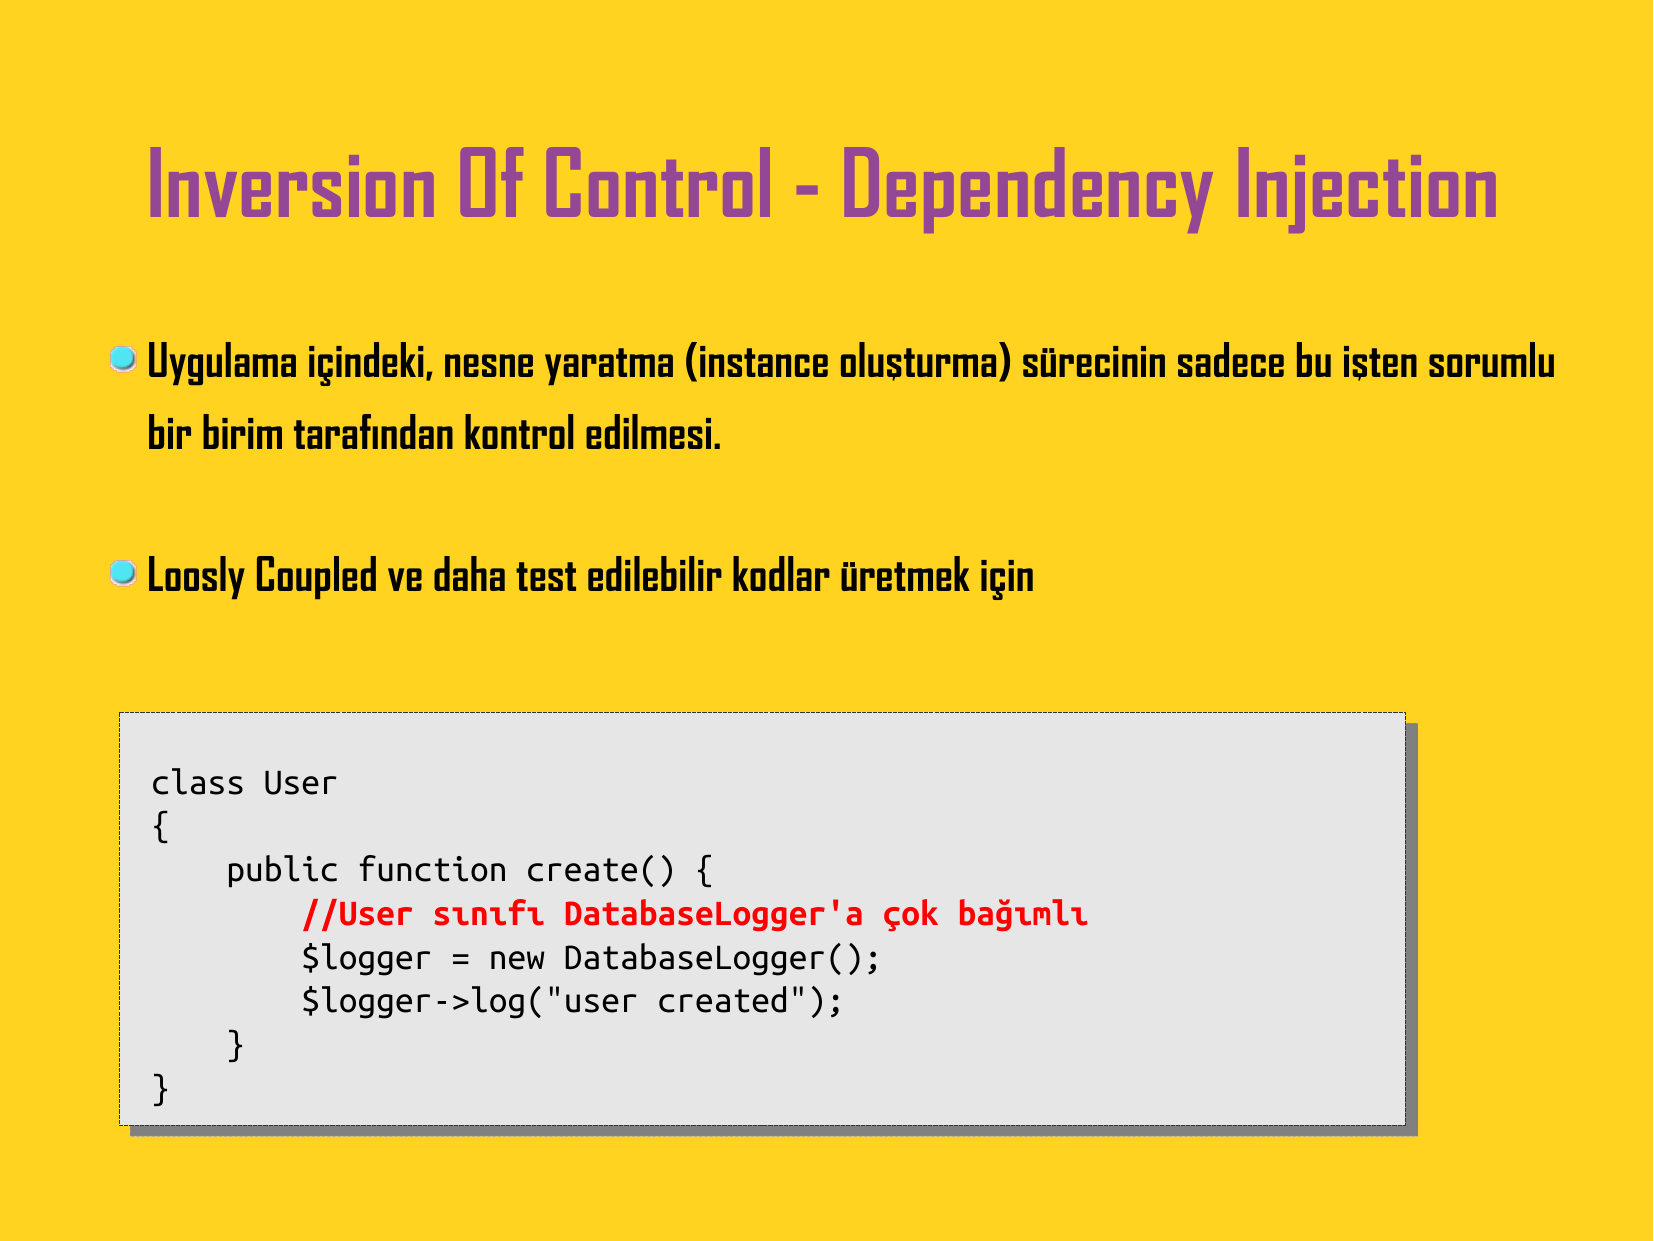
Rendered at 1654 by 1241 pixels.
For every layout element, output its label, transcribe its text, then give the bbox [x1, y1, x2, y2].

text_box [119, 712, 1406, 1126]
text_box Uygulama içindeki, nesne yaratma (instance oluşturma) sürecinin sadece bu işten sorumlu bir birim tarafından kontrol edilmesi. Loosly Coupled ve daha test edilebilir kodlar üretmek için [94, 253, 1567, 610]
text_box class User { public function create() { //User sınıfı DatabaseLogger'a çok bağımlı $logger = new DatabaseLogger(); $logger->log("user created"); } } [136, 755, 1517, 1209]
text_box Inversion Of Control - Dependency Injection [131, 118, 1522, 244]
